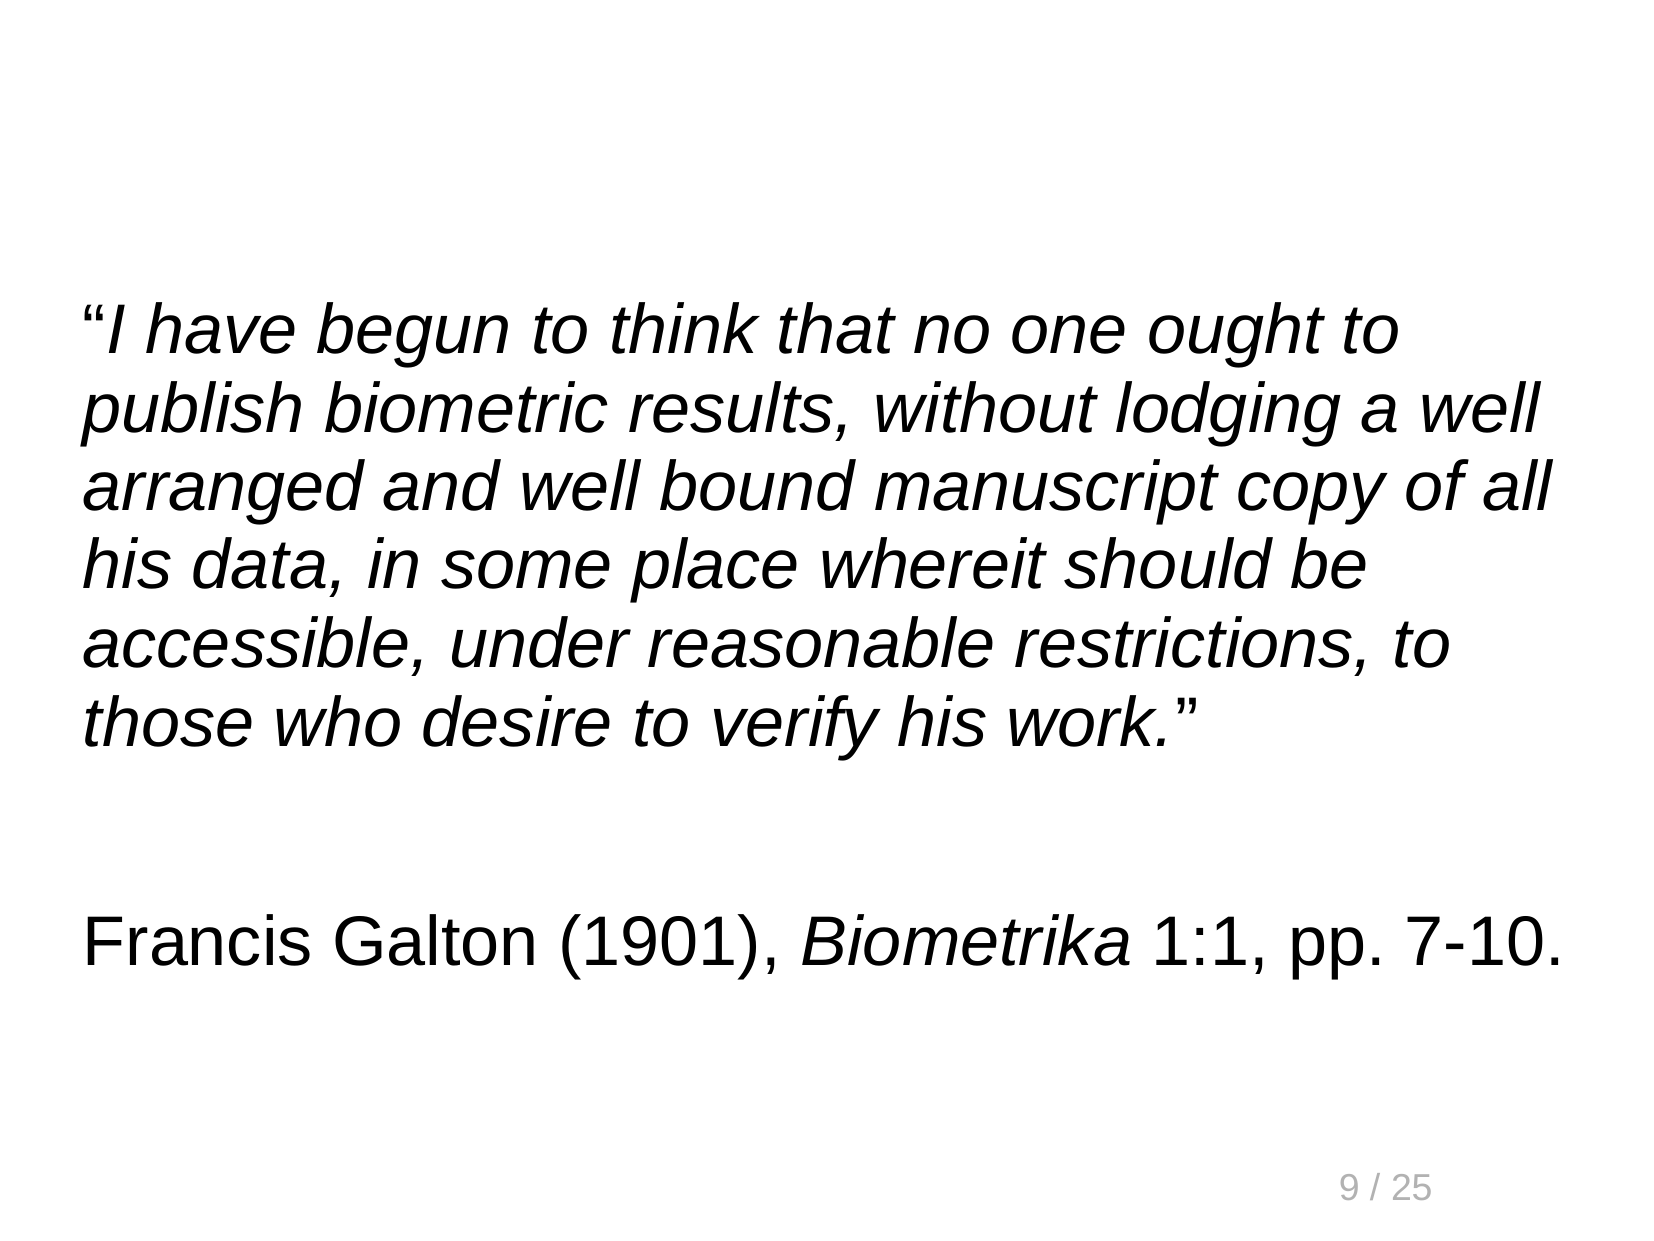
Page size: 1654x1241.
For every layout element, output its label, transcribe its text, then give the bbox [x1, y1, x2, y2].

list “I have begun to think that no one ought to publish biometric results, without lodging a well arranged and well bound manuscript copy of all his data, in some place whereit should be accessible, under reasonable restrictions, to those who desire to verify his work.” Francis Galton (1901), Biometrika 1:1, pp. 7-10. [82, 290, 1571, 1010]
text_box <number> / 25 [1324, 1159, 1654, 1235]
